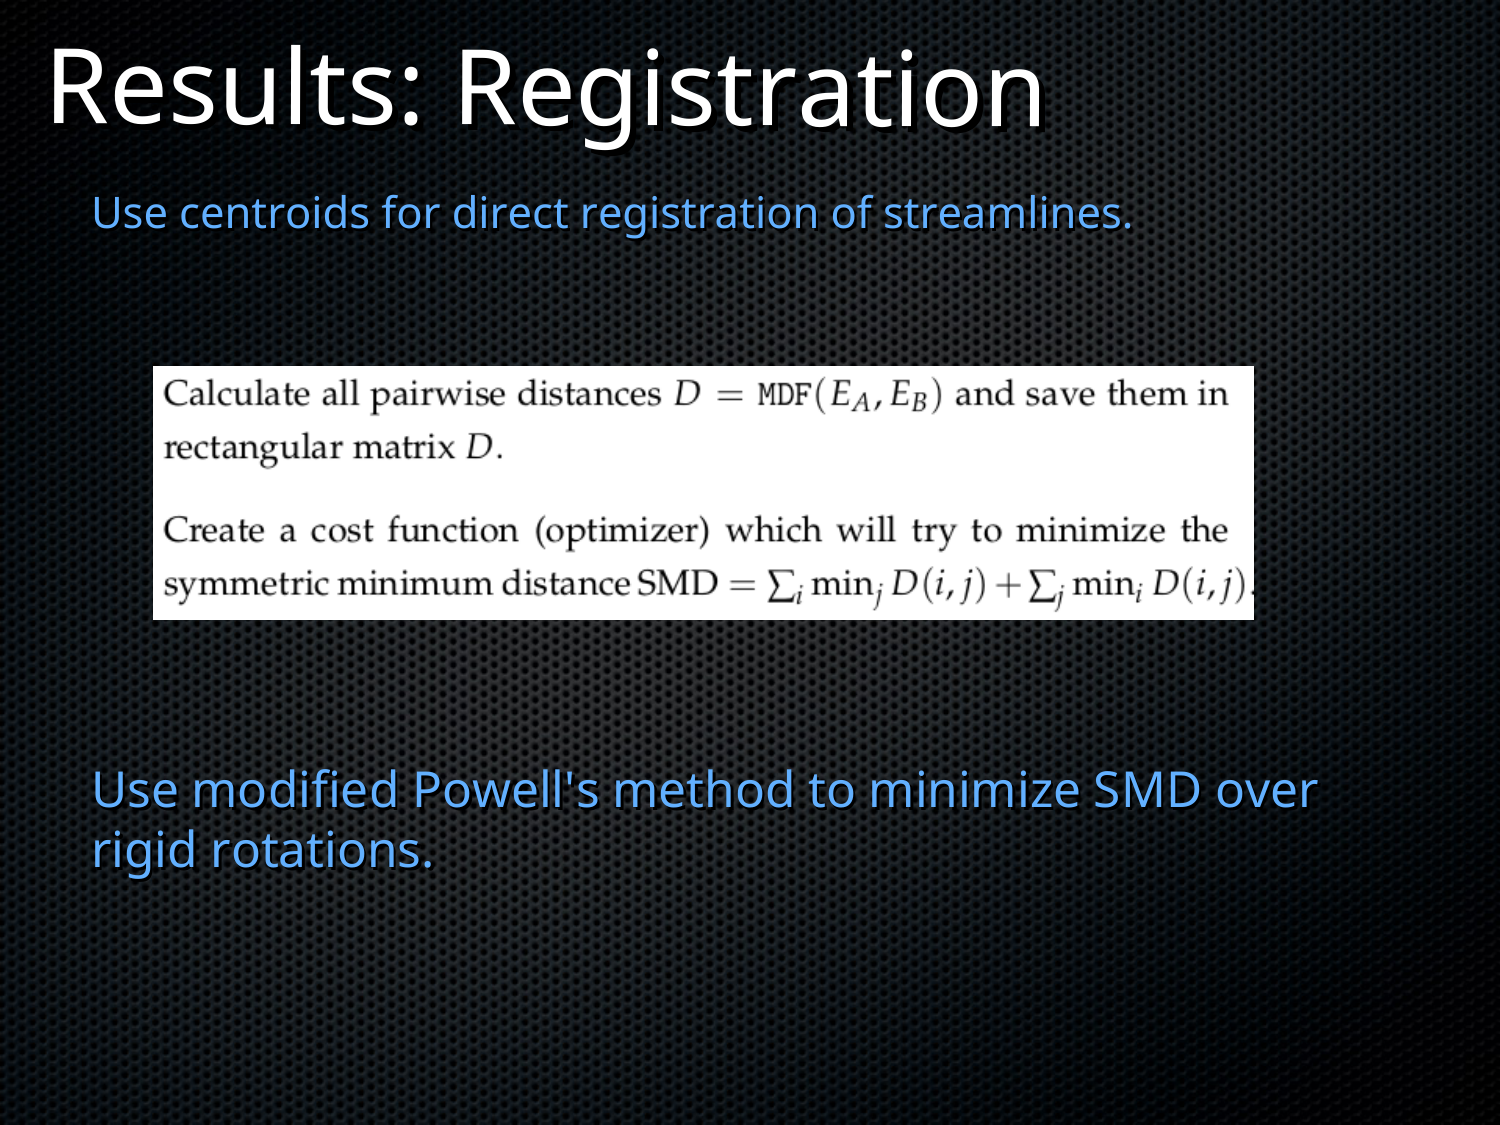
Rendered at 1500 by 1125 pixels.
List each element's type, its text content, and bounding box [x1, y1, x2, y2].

text_box Use centroids for direct registration of streamlines. [82, 177, 1241, 248]
title Results: Registration [36, 11, 1342, 158]
text_box Use modified Powell's method to minimize SMD over rigid rotations. [82, 750, 1394, 886]
picture [0, 0, 1500, 1125]
